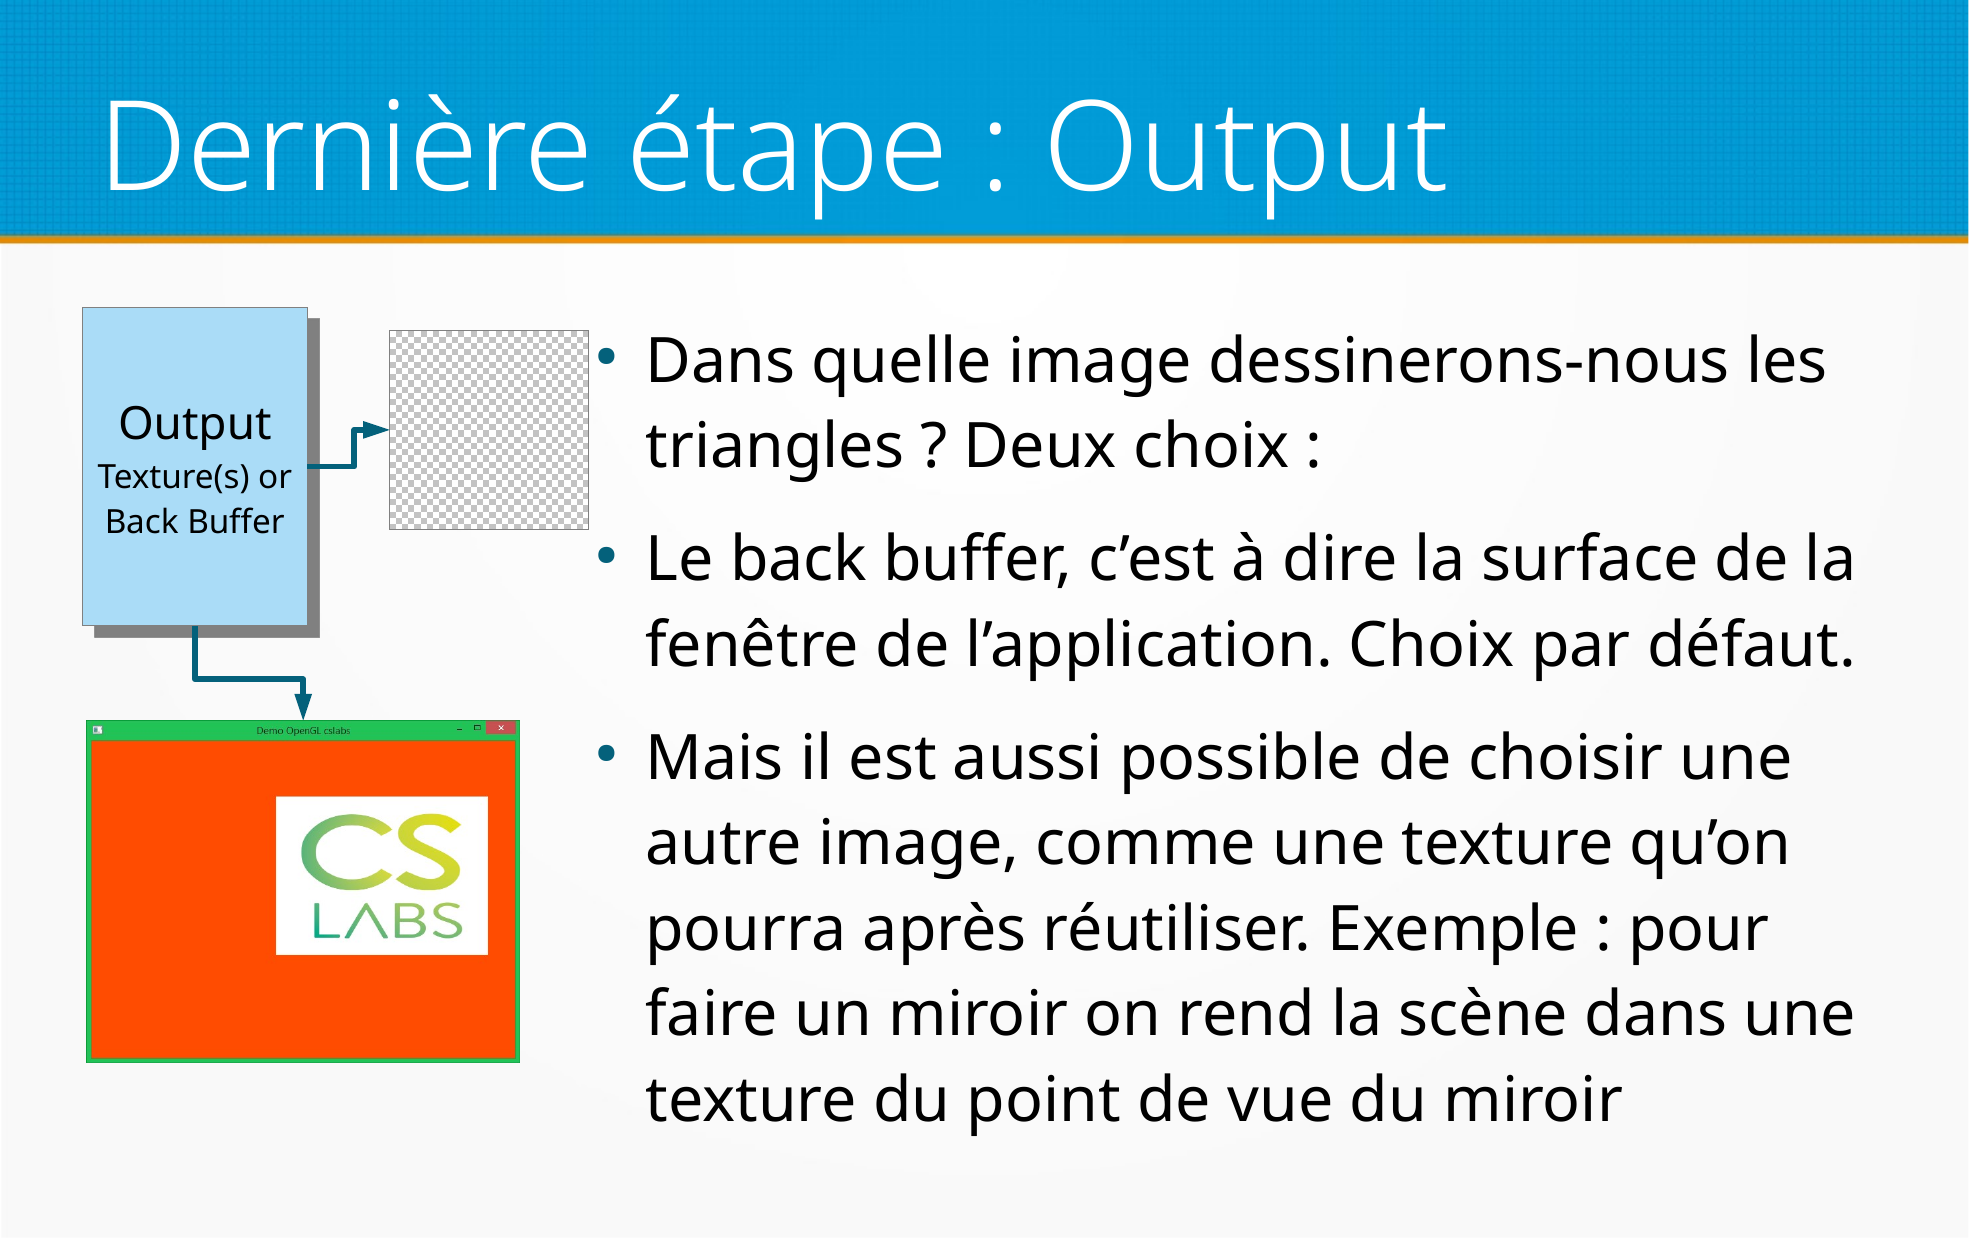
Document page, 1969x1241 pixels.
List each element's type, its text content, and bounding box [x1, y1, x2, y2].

title Dernière étape : Output [98, 19, 1870, 227]
list Dans quelle image dessinerons-nous les triangles ? Deux choix : Le back buffer, c’est à dire la surface de la fenêtre de l’application. Choix par défaut. Mais il est aussi possible de choisir une autre image, comme une texture qu’on pourra après réutiliser. Exemple : pour faire un miroir on rend la scène dans une texture du point de vue du miroir [578, 315, 1861, 1170]
picture [0, 233, 1969, 1241]
text_box Output Texture(s) or Back Buffer [82, 307, 308, 626]
